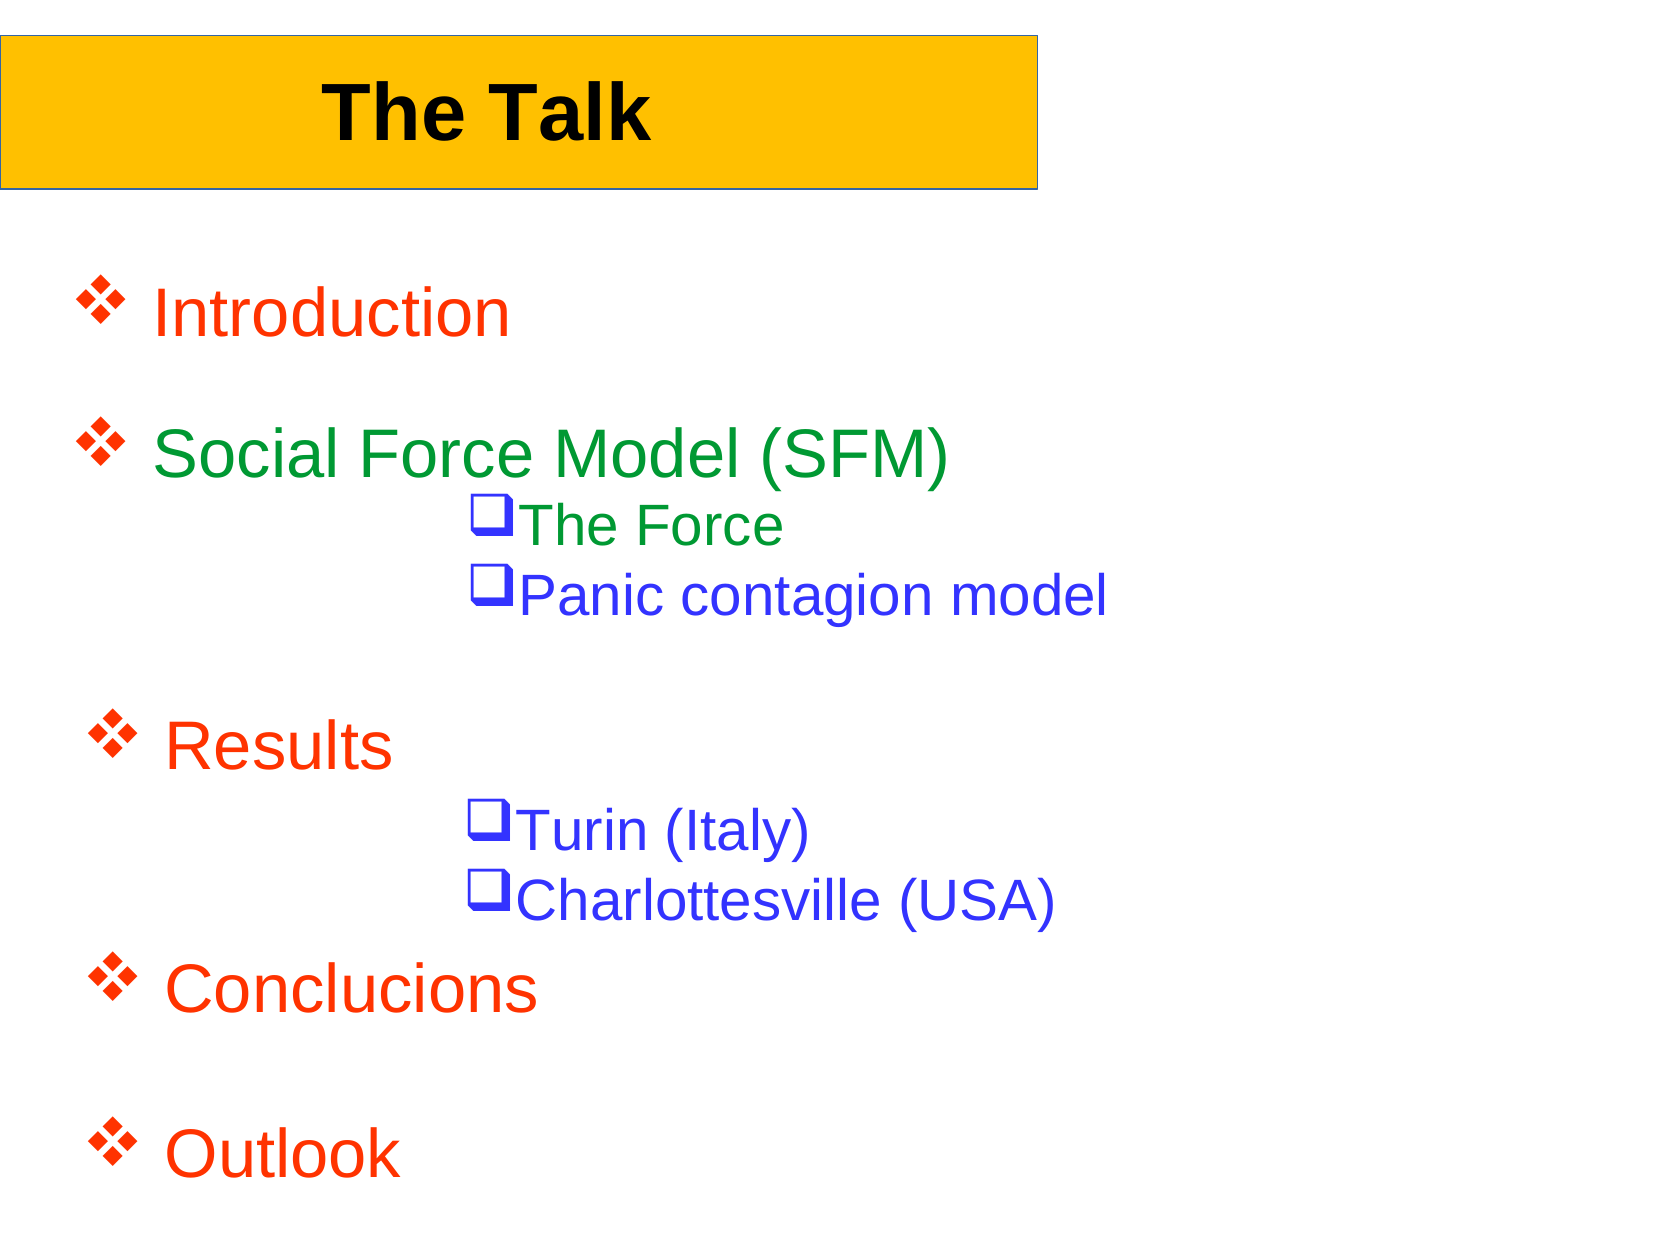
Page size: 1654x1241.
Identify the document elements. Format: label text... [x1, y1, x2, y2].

text_box [968, 35, 1038, 189]
text_box The Force Panic contagion model [466, 426, 1542, 643]
text_box Social Force Model (SFM) [70, 373, 1225, 528]
text_box The Talk [6, 16, 968, 199]
text_box Introduction [70, 245, 910, 372]
text_box Results [82, 678, 673, 806]
text_box Turin (Italy) Charlottesville (USA) [463, 725, 1393, 930]
text_box [0, 35, 6, 189]
text_box Outlook [82, 1073, 780, 1227]
text_box Conclucions [82, 921, 673, 1048]
